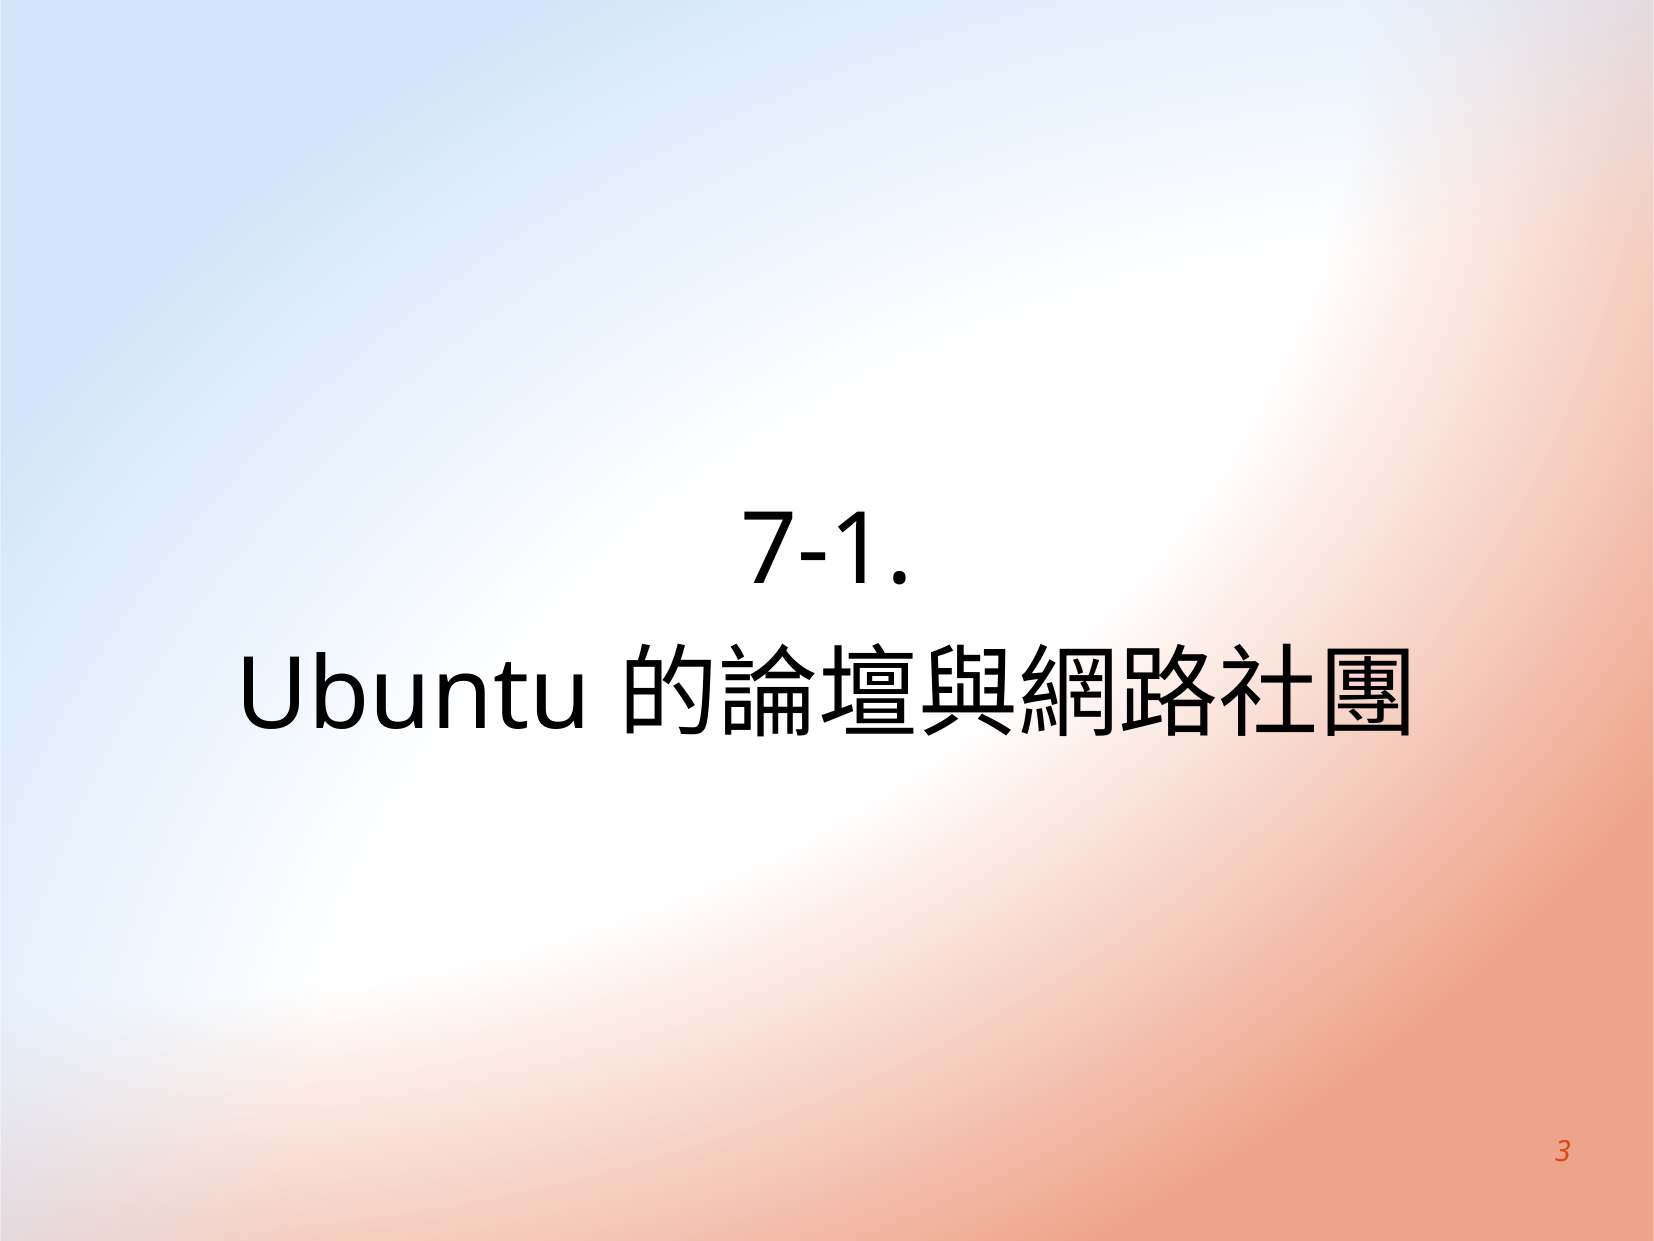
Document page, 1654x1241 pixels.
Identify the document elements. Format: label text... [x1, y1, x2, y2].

picture [0, 0, 1654, 1241]
subtitle 7-1. Ubuntu的論壇與網路社團 [82, 49, 1571, 1186]
